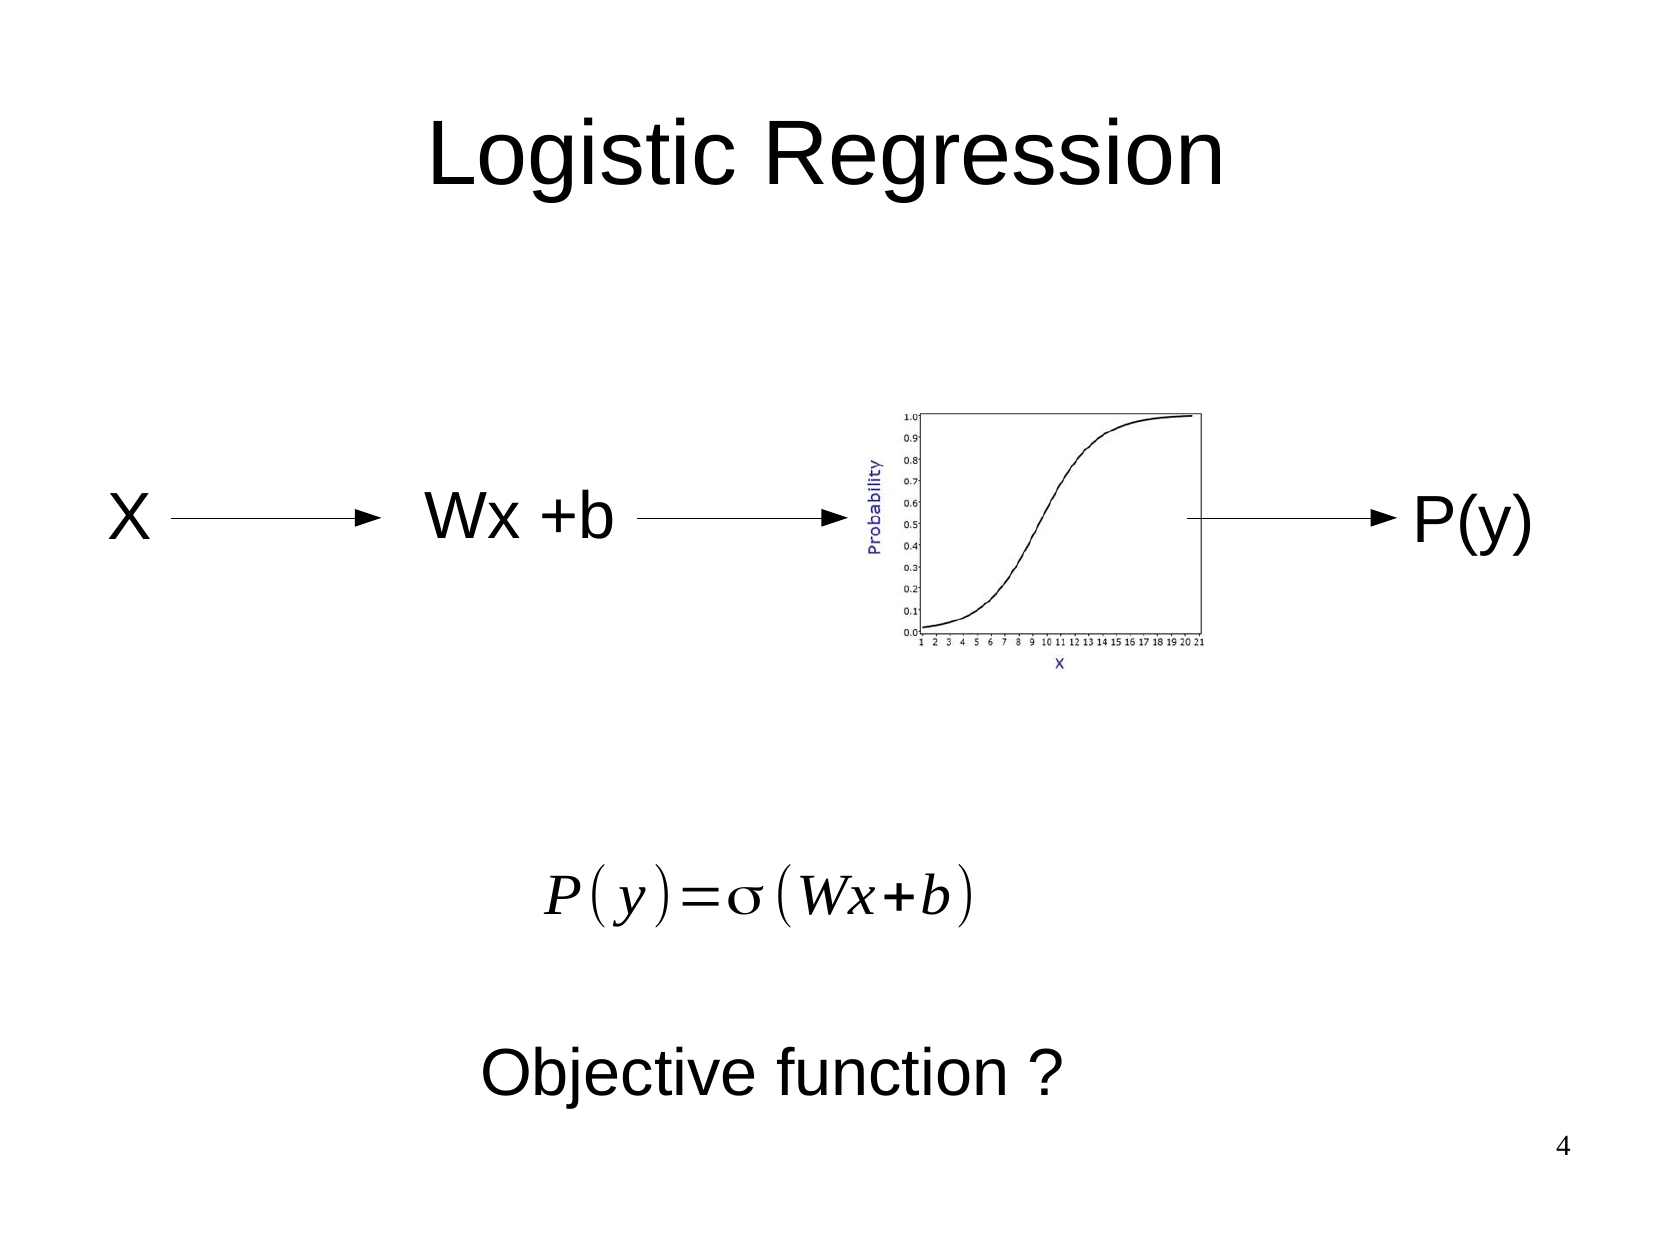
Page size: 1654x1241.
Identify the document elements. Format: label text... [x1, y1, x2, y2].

picture [864, 397, 1210, 671]
chart [525, 859, 993, 931]
text_box Objective function ? [480, 1035, 1141, 1111]
title Logistic Regression [82, 49, 1571, 257]
text_box X [37, 478, 171, 569]
list Wx +b [353, 477, 736, 623]
text_box P(y) [1341, 481, 1596, 587]
